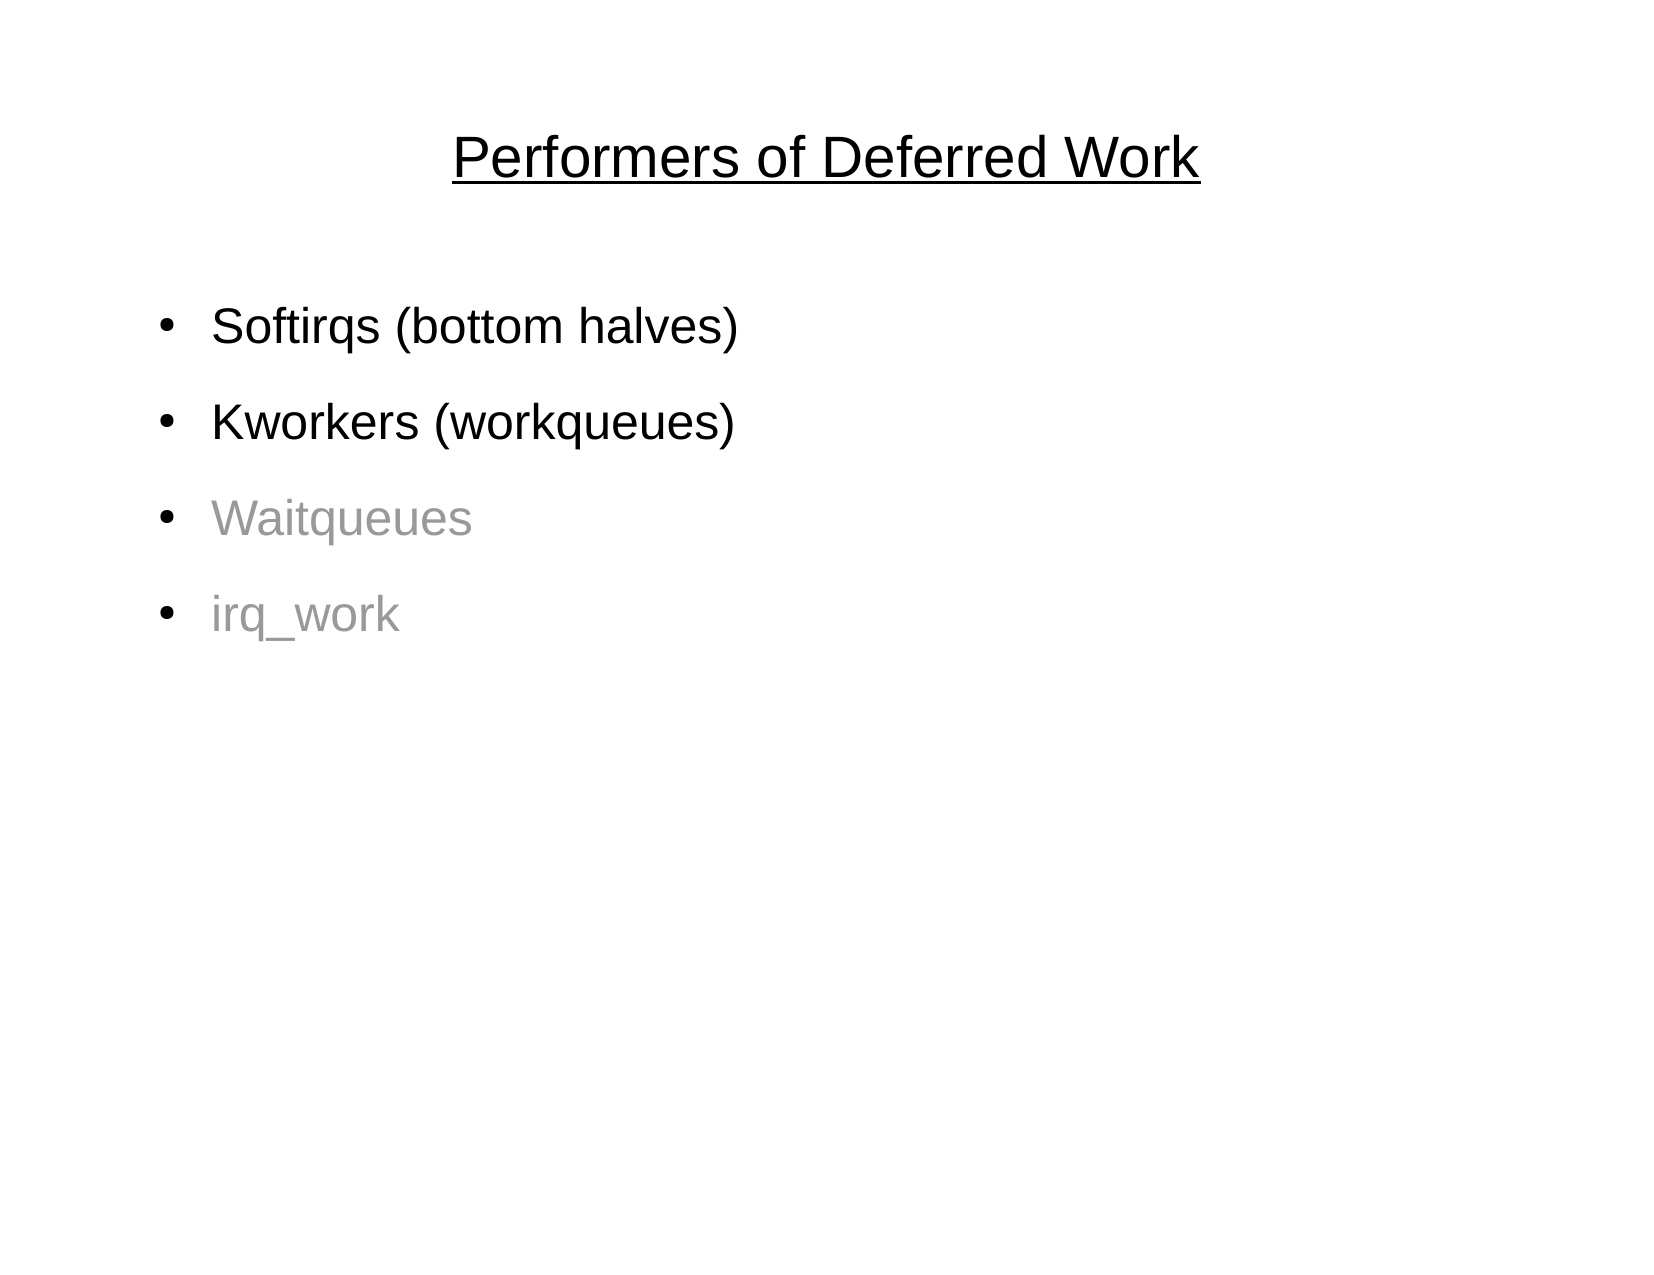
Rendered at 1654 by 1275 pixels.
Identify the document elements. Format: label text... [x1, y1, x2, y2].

list Softirqs (bottom halves) Kworkers (workqueues) Waitqueues irq_work [140, 298, 1557, 823]
title Performers of Deferred Work [82, 50, 1571, 264]
